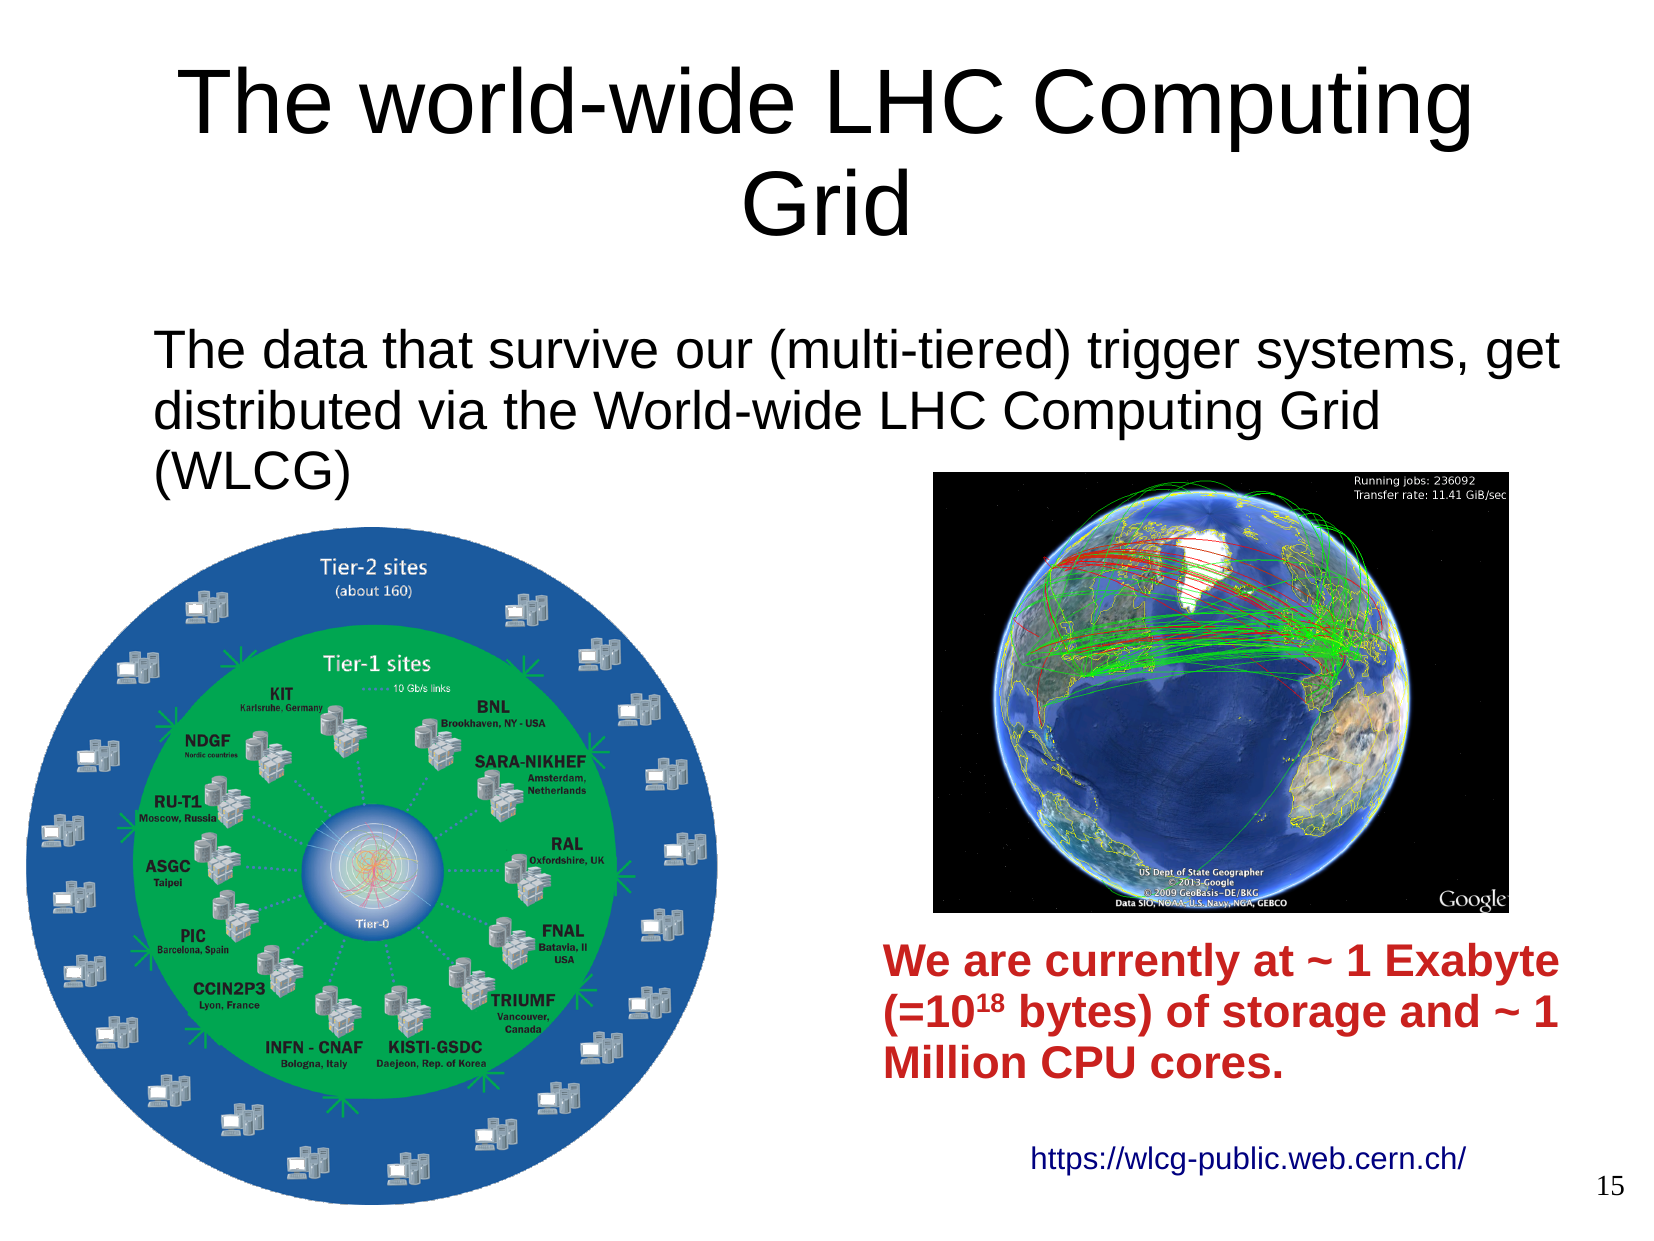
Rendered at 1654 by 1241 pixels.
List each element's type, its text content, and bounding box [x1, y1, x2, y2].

text_box We are currently at ~ 1 Exabyte (=1018 bytes) of storage and ~ 1 Million CPU cores. [868, 927, 1625, 1096]
picture [10, 527, 733, 1205]
list The data that survive our (multi-tiered) trigger systems, get distributed via the World-wide LHC Computing Grid (WLCG) [82, 319, 1571, 1039]
text_box https://wlcg-public.web.cern.ch/ [1015, 1133, 1548, 1195]
title The world-wide LHC Computing Grid [82, 49, 1571, 257]
picture [933, 472, 1509, 913]
